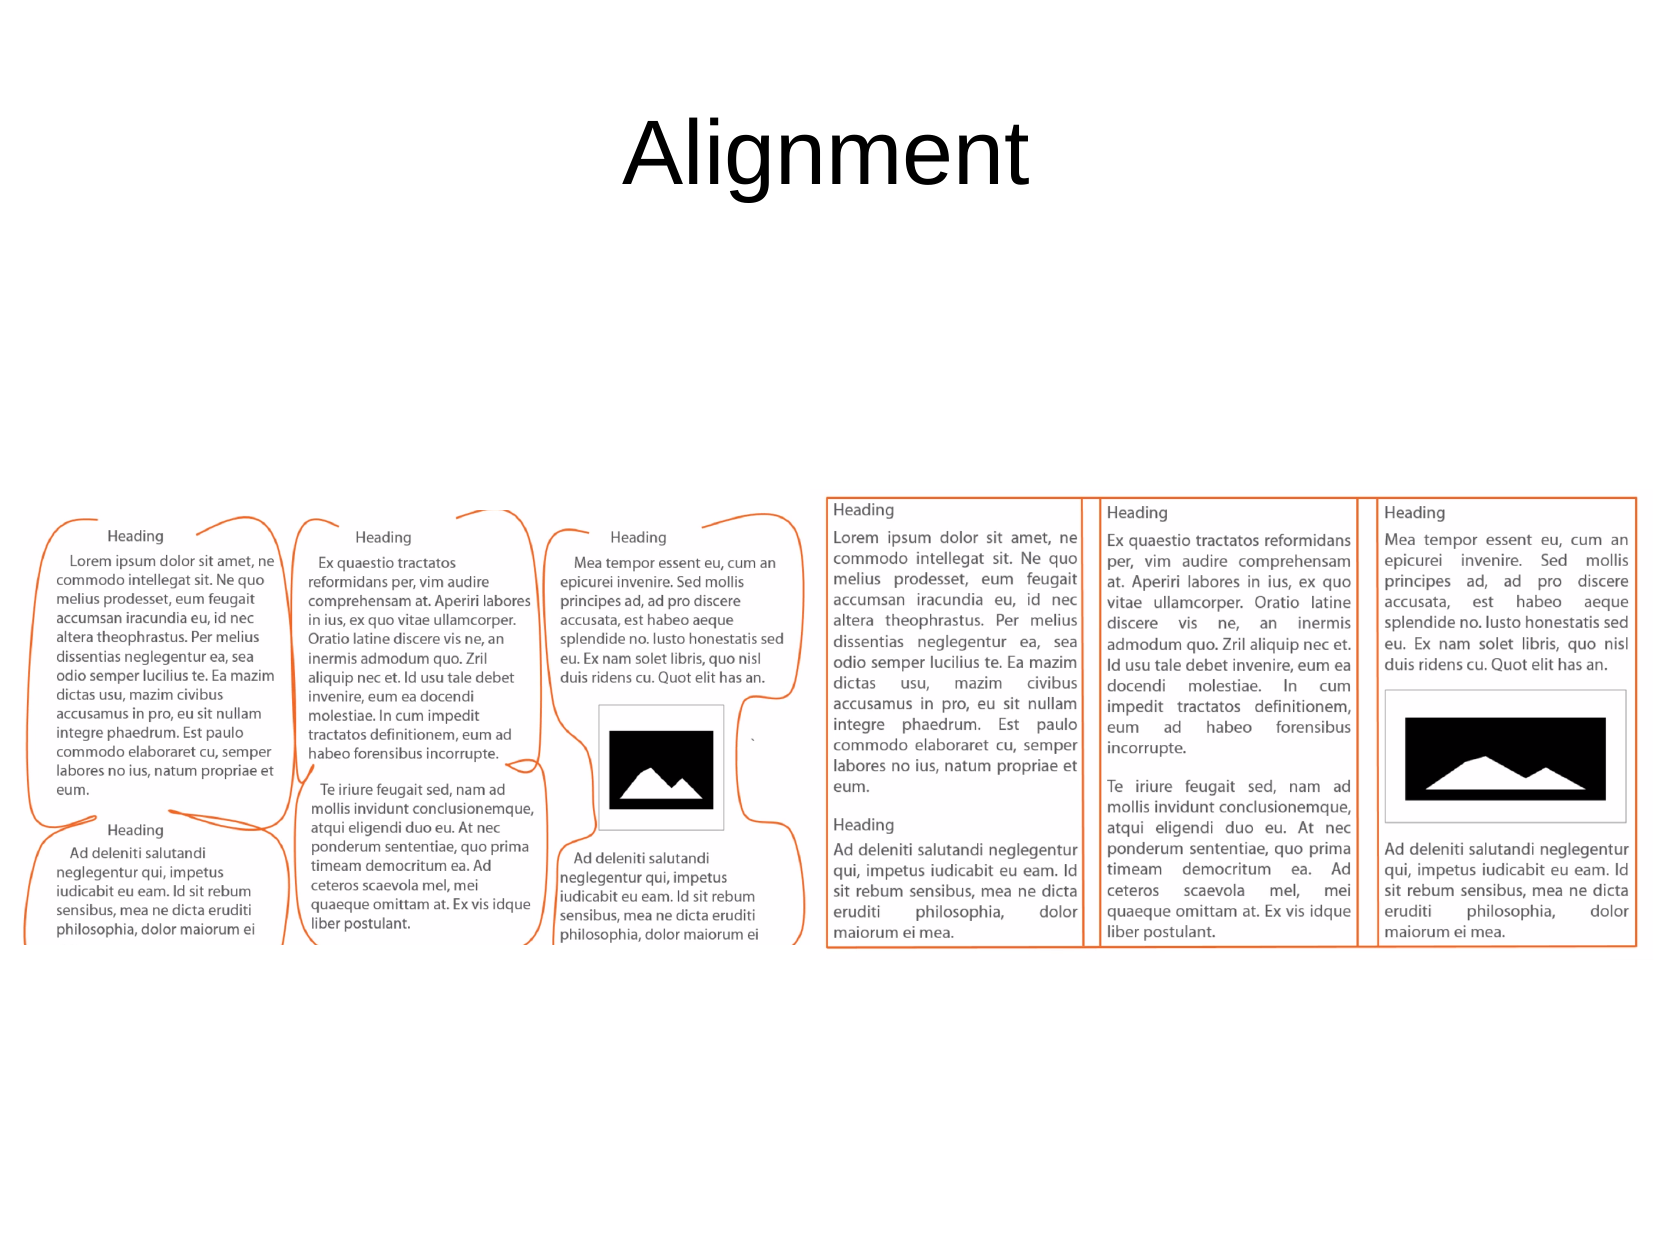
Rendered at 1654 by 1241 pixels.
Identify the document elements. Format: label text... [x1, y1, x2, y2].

picture [20, 489, 1654, 961]
title Alignment [82, 49, 1571, 257]
